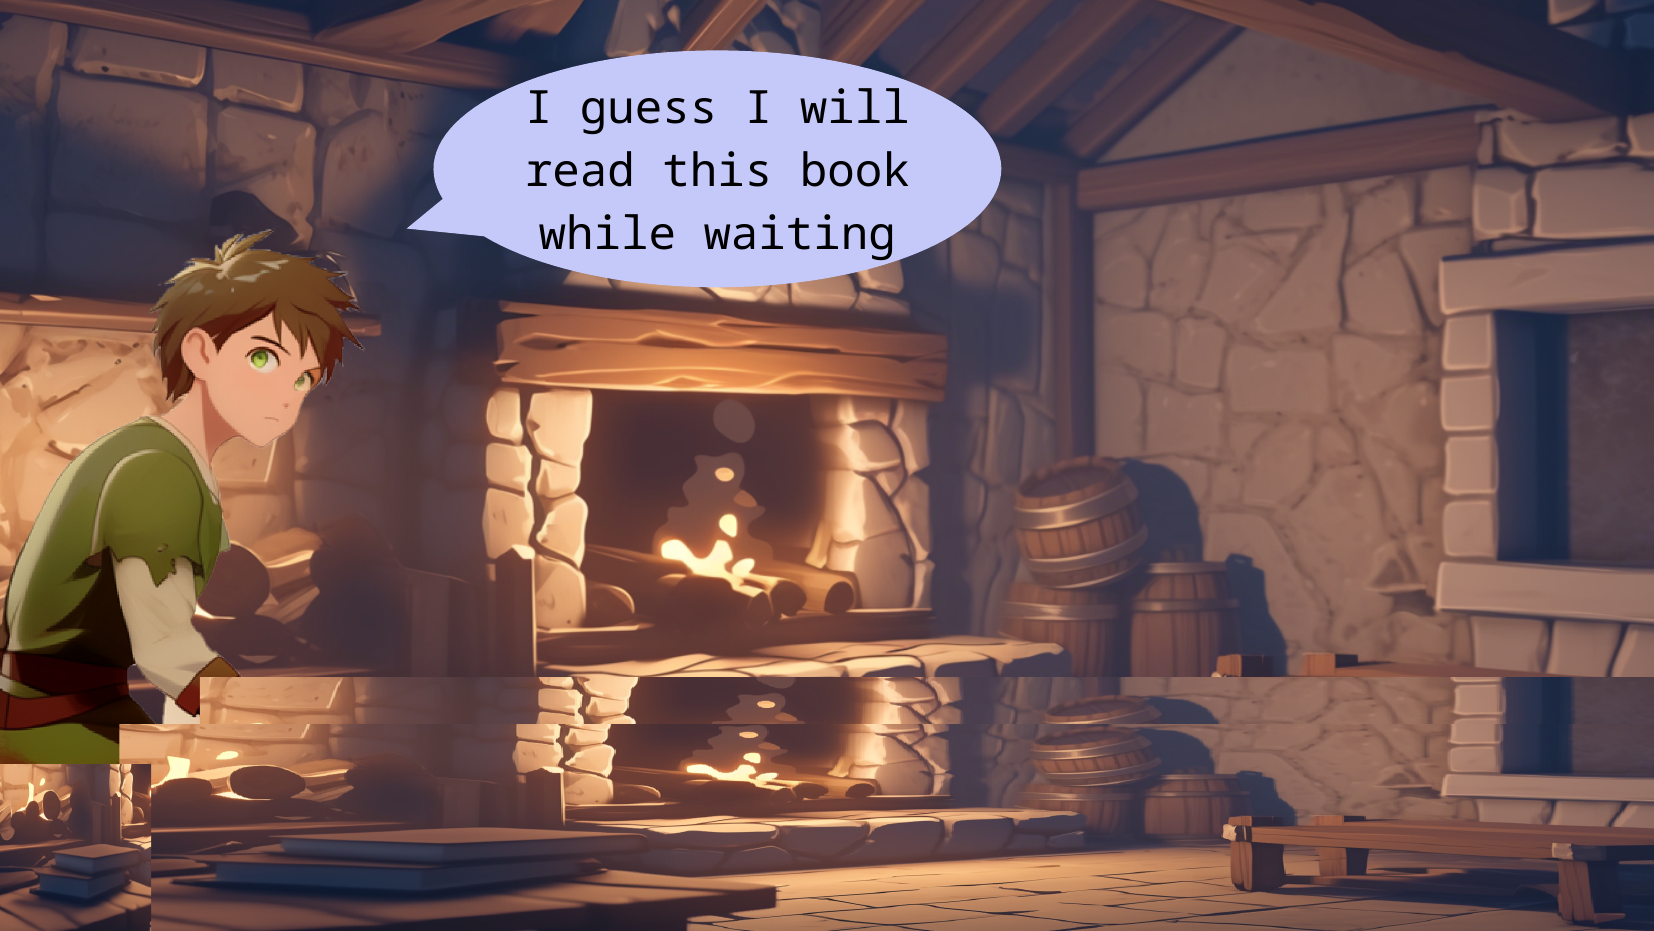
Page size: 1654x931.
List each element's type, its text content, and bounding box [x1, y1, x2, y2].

text_box I guess I will read this book while waiting [406, 50, 1002, 288]
picture [0, 0, 1654, 931]
